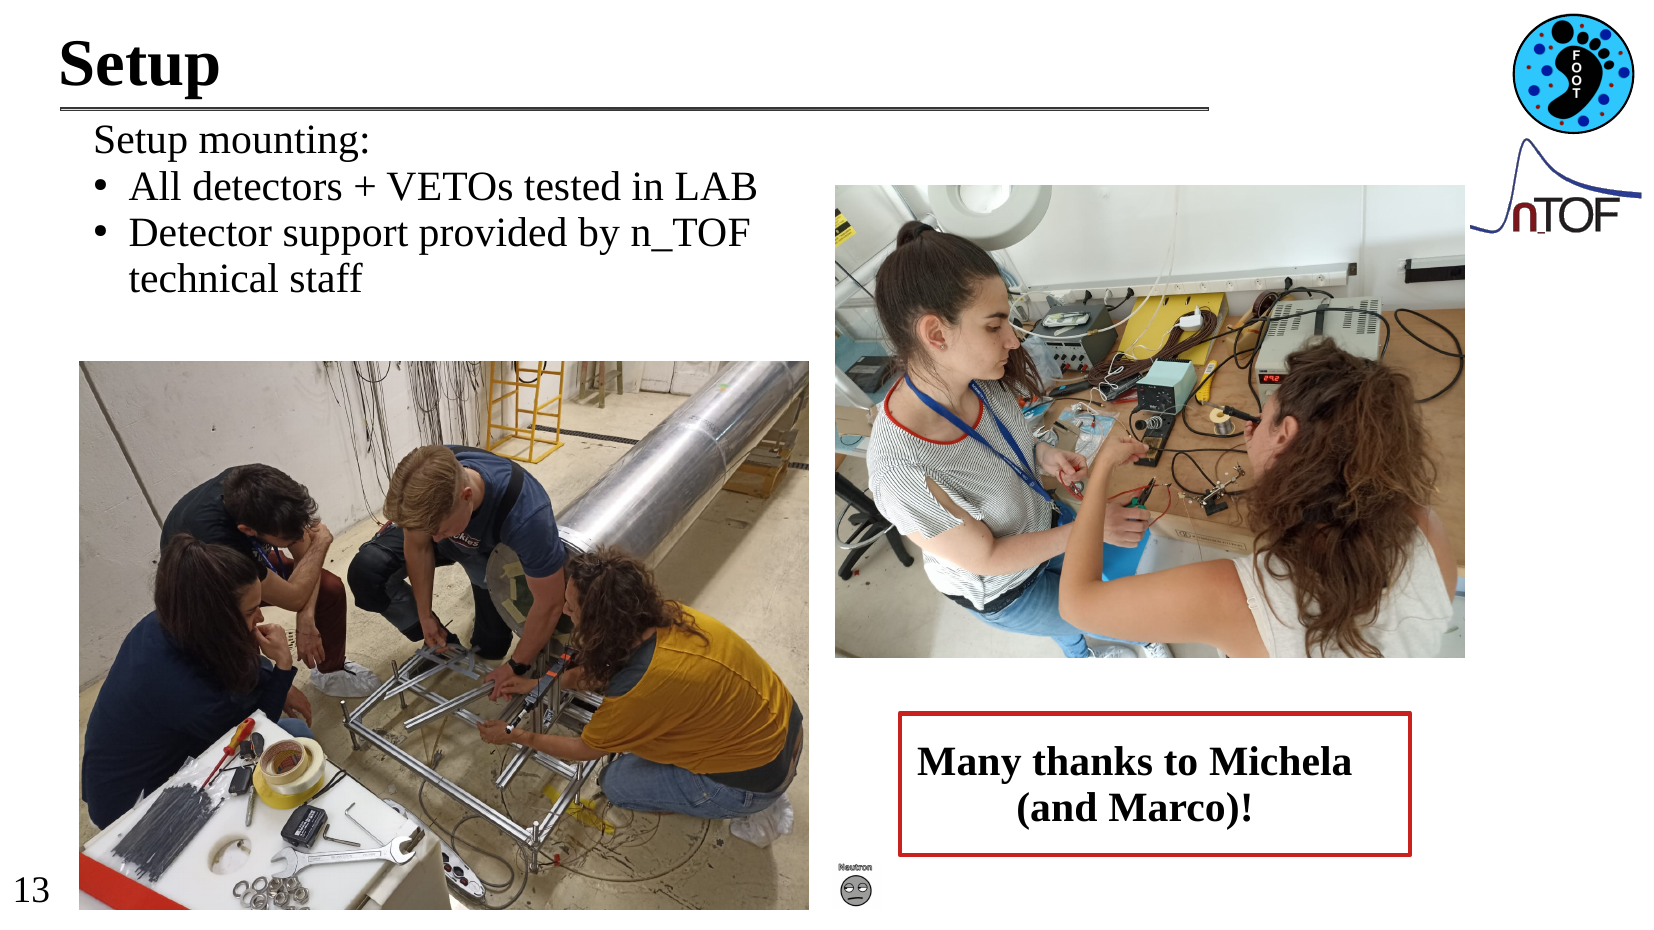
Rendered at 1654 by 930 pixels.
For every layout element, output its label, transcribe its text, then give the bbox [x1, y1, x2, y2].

text_box Setup mounting: All detectors + VETOs tested in LAB Detector support provided by n_TOF technical staff [78, 109, 807, 357]
text_box 13 [0, 861, 66, 927]
picture [79, 361, 809, 910]
picture [1594, 11, 1634, 61]
picture [835, 21, 1653, 658]
text_box Many thanks to Michela (and Marco)! [900, 713, 1411, 856]
picture [832, 862, 884, 910]
text_box Setup [58, 0, 1594, 118]
